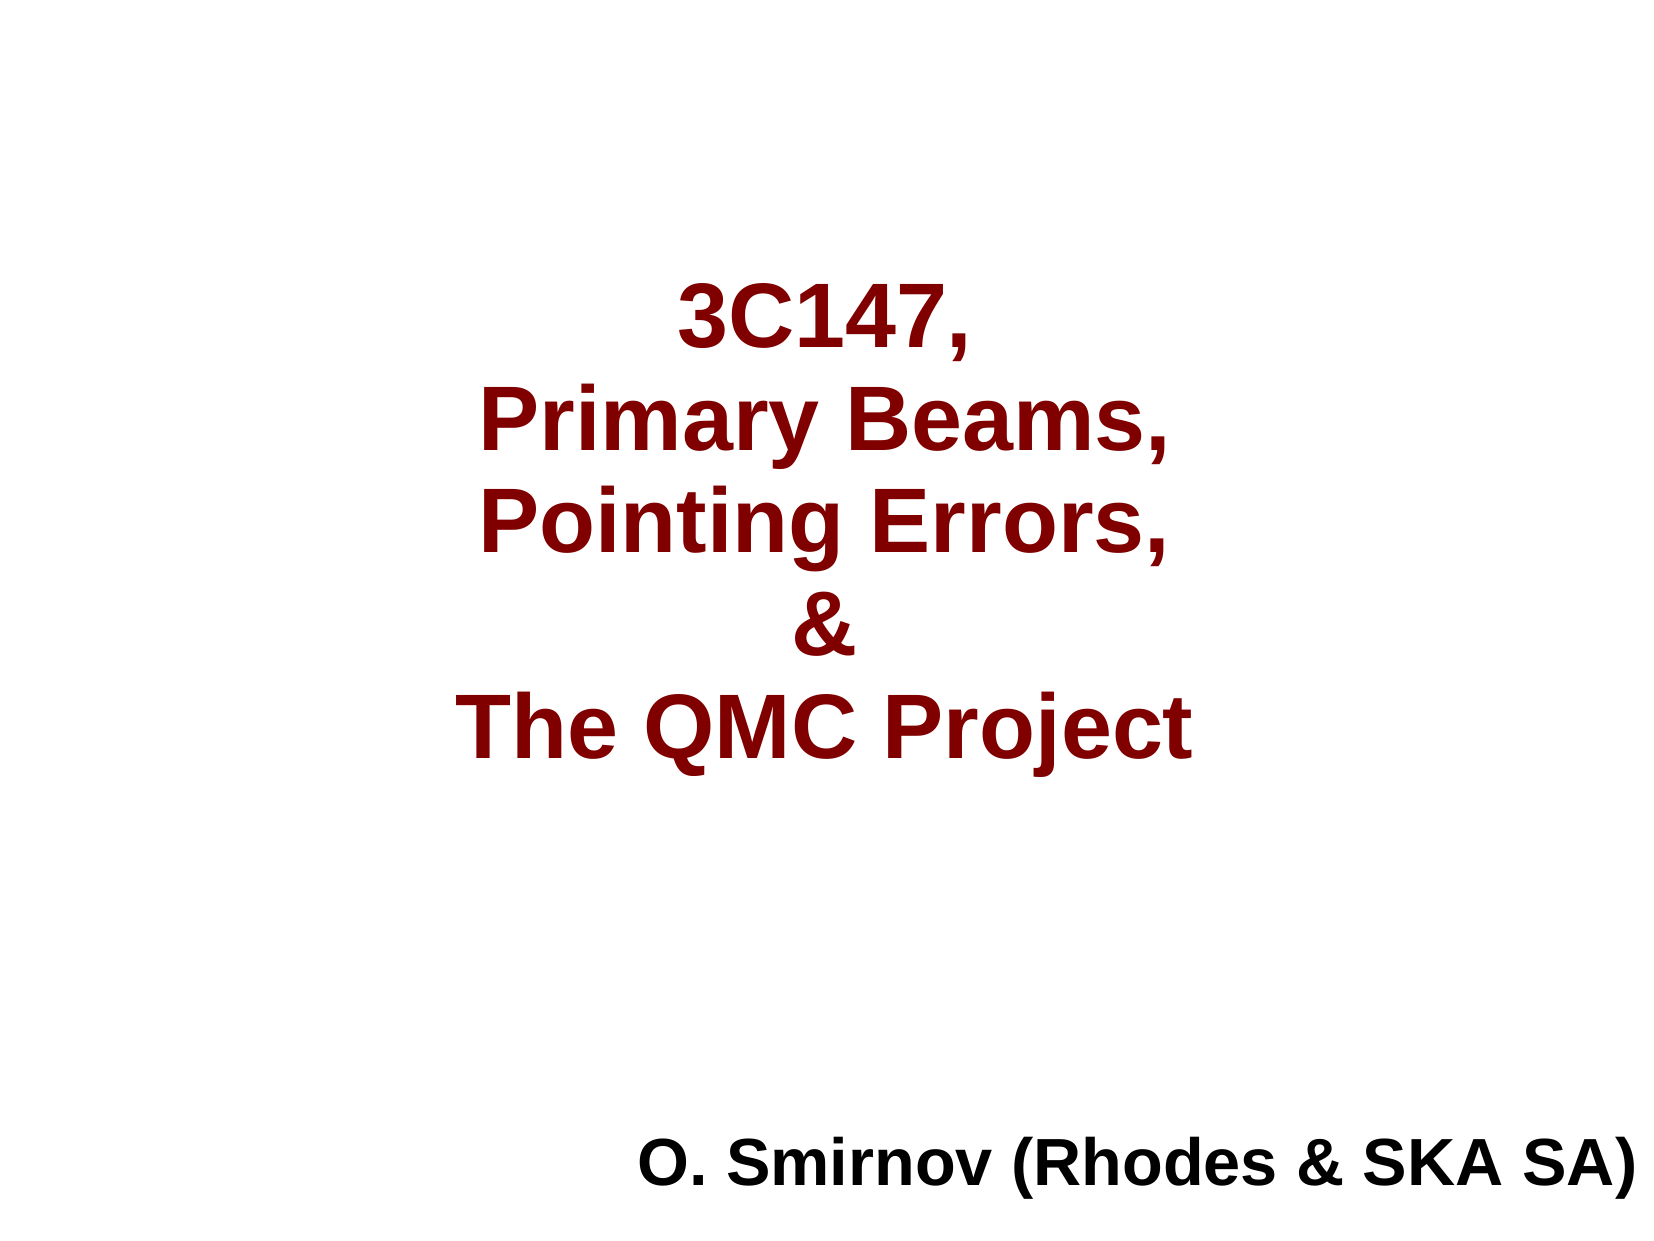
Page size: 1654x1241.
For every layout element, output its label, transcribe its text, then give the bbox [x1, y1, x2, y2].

title 3C147, Primary Beams, Pointing Errors, & The QMC Project [75, 75, 1576, 968]
list O. Smirnov (Rhodes & SKA SA) [75, 1125, 1639, 1238]
